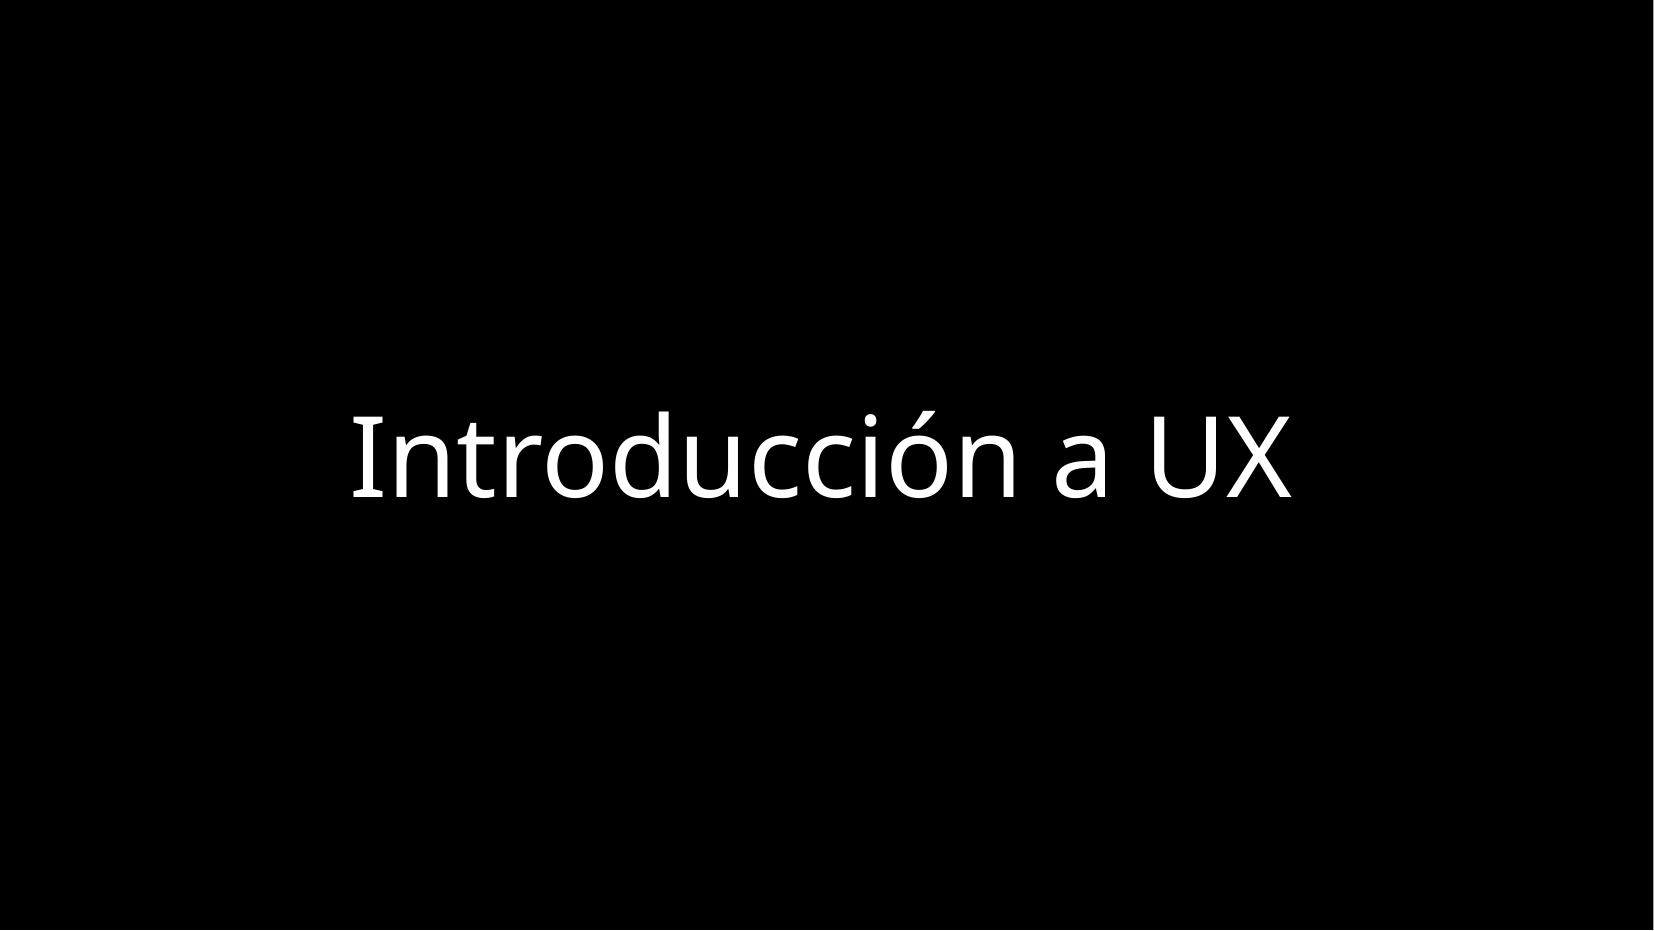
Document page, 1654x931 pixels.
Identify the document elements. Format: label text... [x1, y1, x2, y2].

title Introducción a UX [76, 376, 1565, 532]
